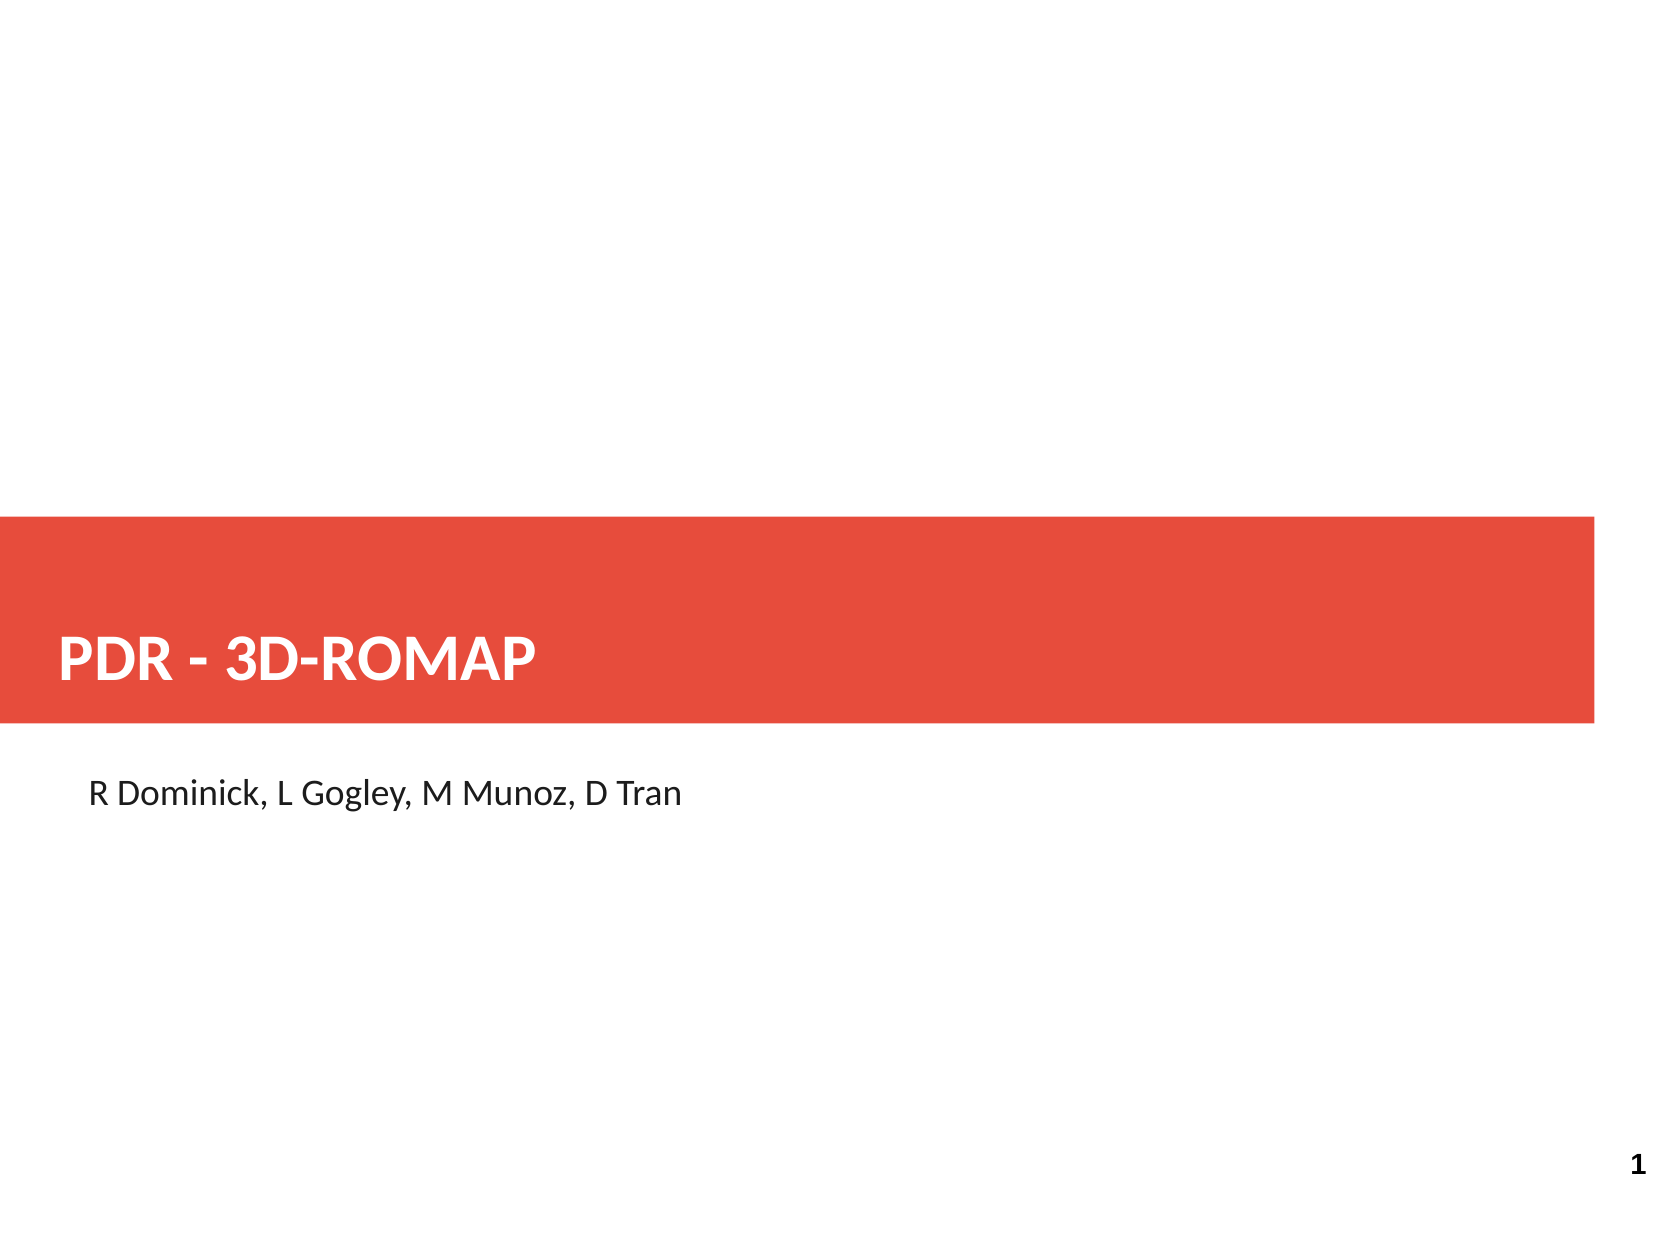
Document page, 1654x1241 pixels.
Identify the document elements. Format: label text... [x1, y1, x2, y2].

text_box PDR - 3D-ROMAP [58, 546, 1595, 694]
slide_number <number> [1547, 1145, 1647, 1241]
text_box R Dominick, L Gogley, M Munoz, D Tran [88, 767, 1595, 1181]
